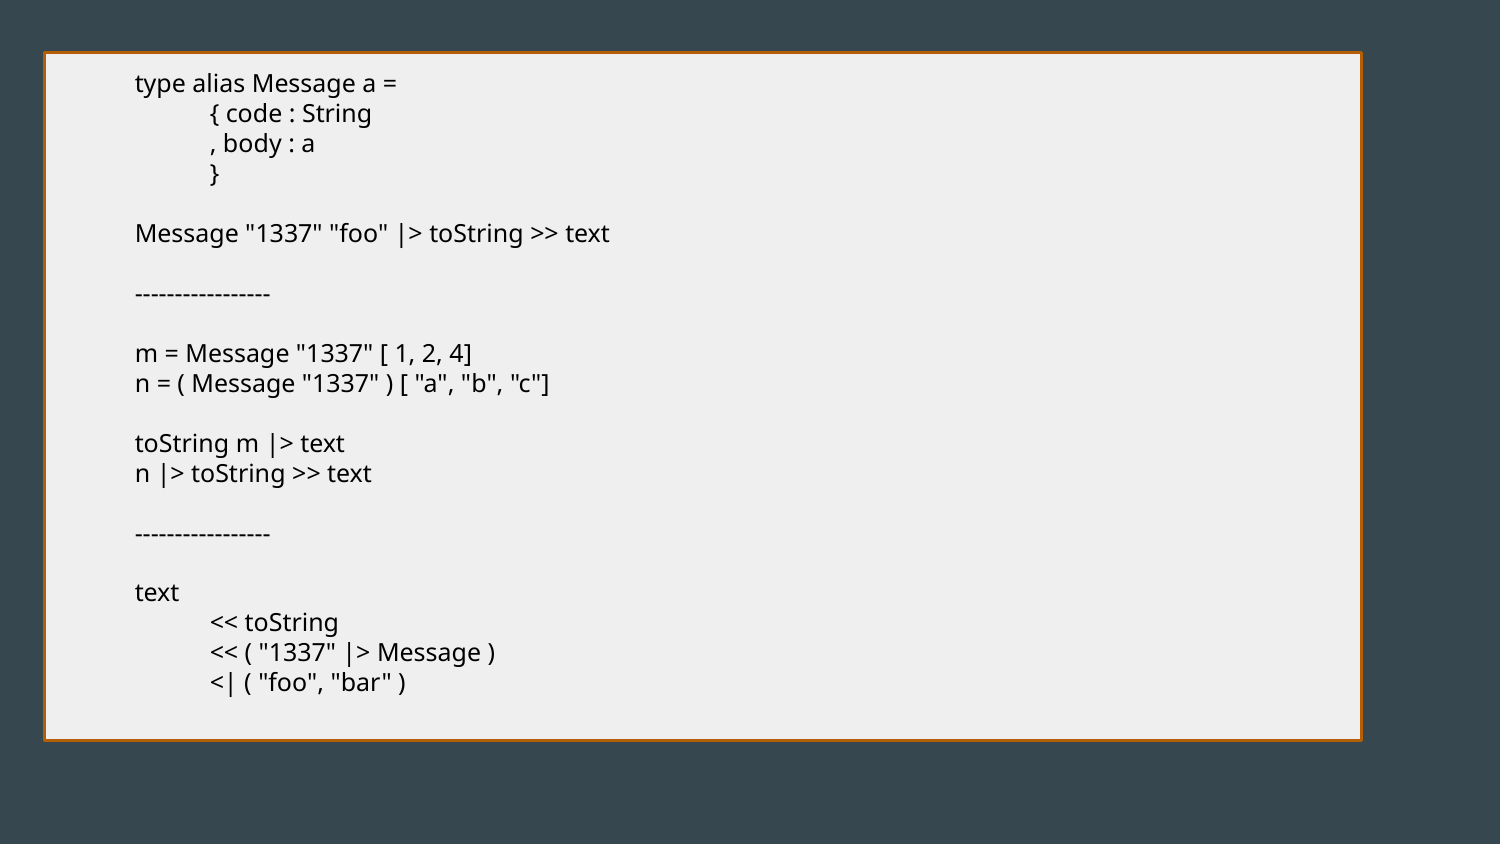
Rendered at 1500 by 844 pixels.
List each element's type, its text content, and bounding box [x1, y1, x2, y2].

text_box type alias Message a = { code : String , body : a } Message "1337" "foo" |> toString >> text ----------------- m = Message "1337" [ 1, 2, 4] n = ( Message "1337" ) [ "a", "b", "c"] toString m |> text n |> toString >> text ----------------- text << toString << ( "1337" |> Message ) <| ( "foo", "bar" ) [44, 52, 1362, 741]
